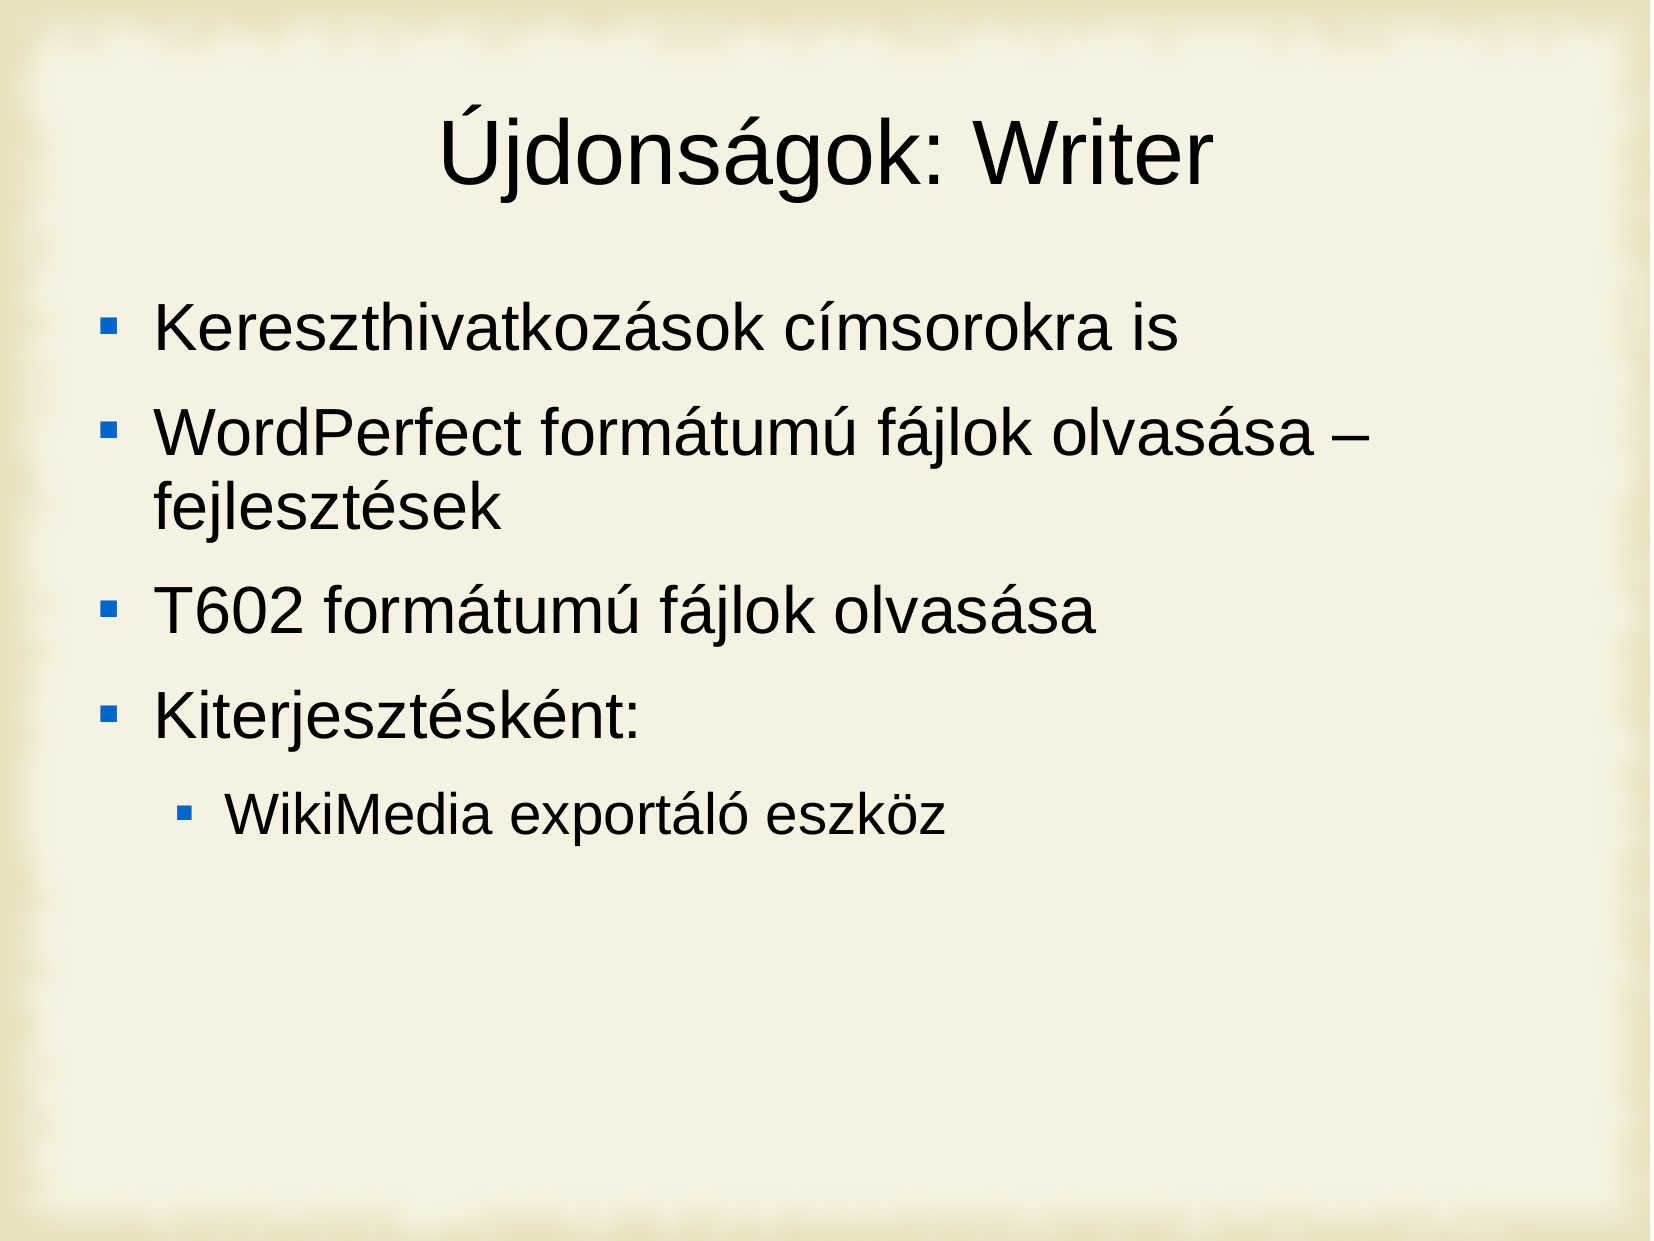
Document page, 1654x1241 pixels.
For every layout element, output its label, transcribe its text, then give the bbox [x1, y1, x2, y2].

list Kereszthivatkozások címsorokra is WordPerfect formátumú fájlok olvasása – fejlesztések T602 formátumú fájlok olvasása Kiterjesztésként: WikiMedia exportáló eszköz [82, 290, 1571, 1109]
title Újdonságok: Writer [82, 49, 1571, 257]
picture [0, 0, 1651, 1241]
